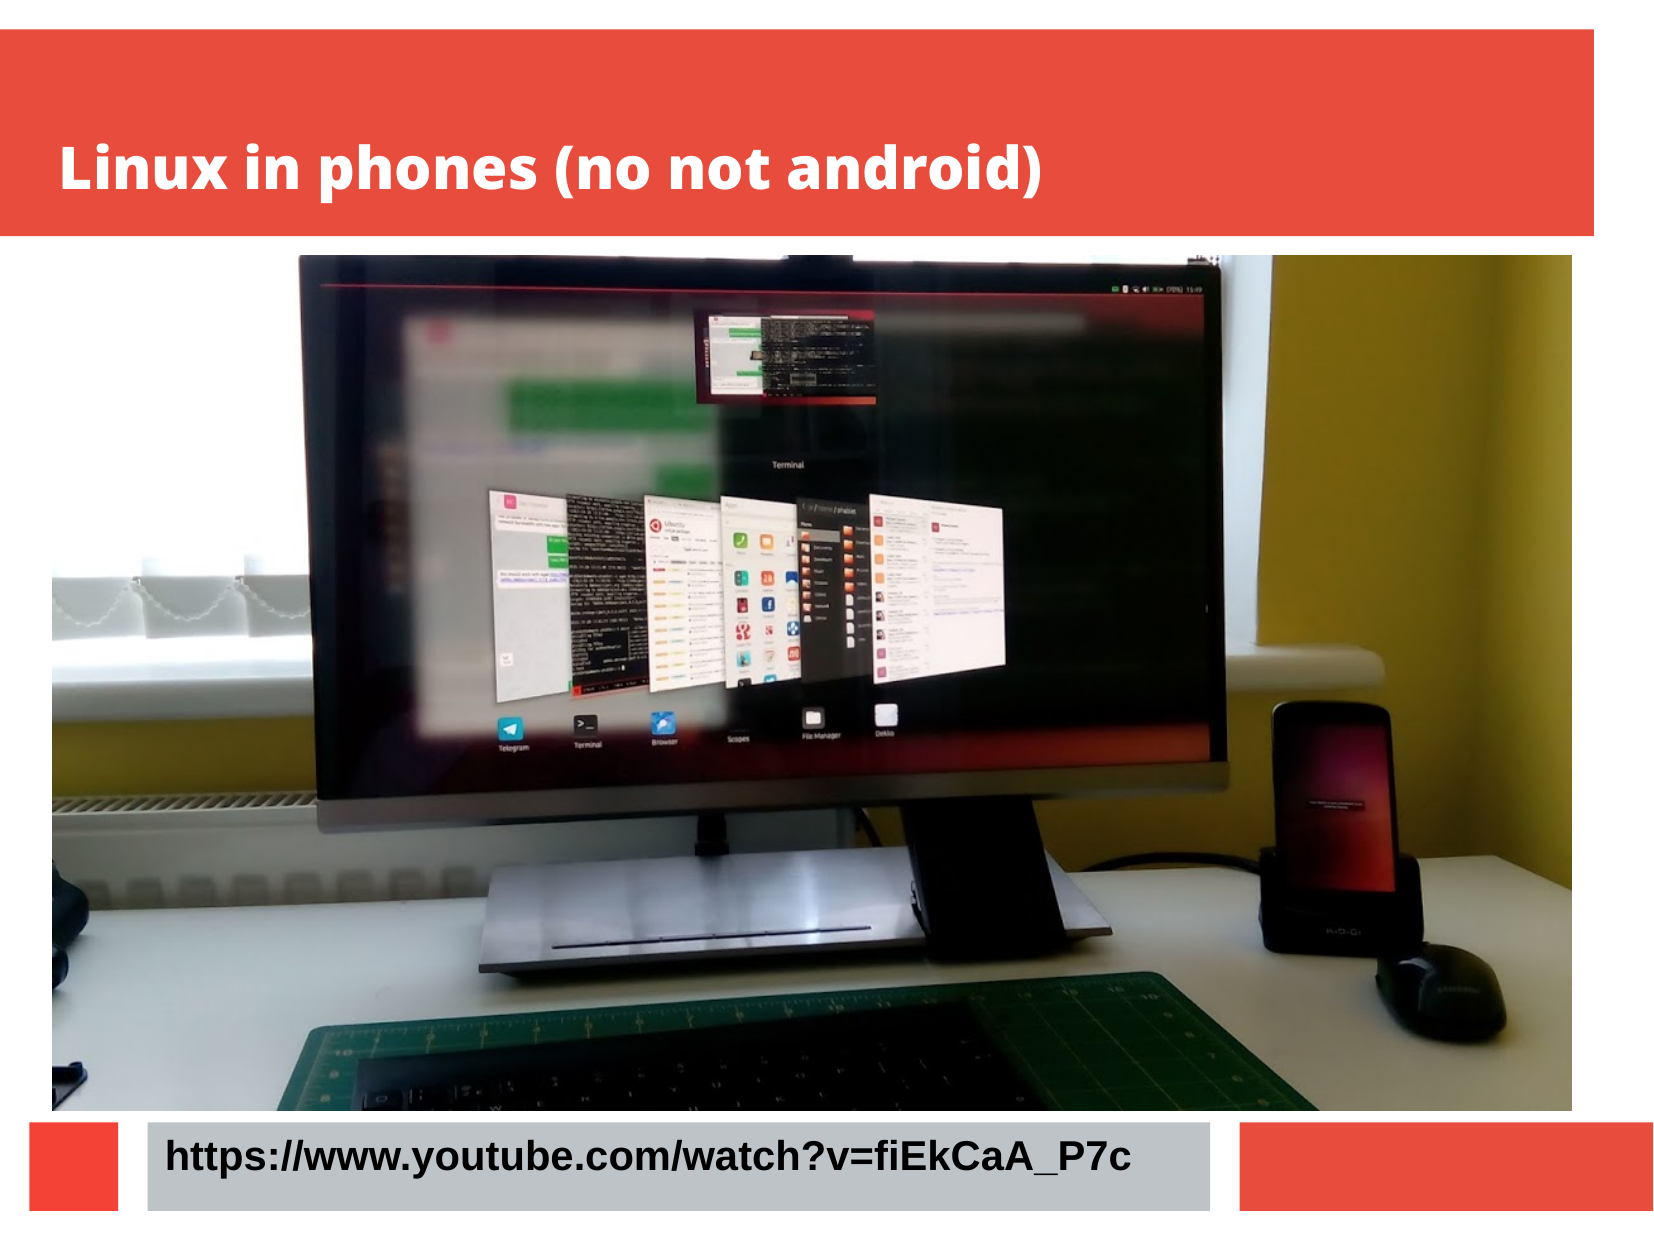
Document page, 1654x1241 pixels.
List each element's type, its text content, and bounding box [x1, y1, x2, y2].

picture [52, 255, 1572, 1111]
title Linux in phones (no not android) [58, 59, 1594, 207]
text_box https://www.youtube.com/watch?v=fiEkCaA_P7c [150, 1125, 1201, 1187]
